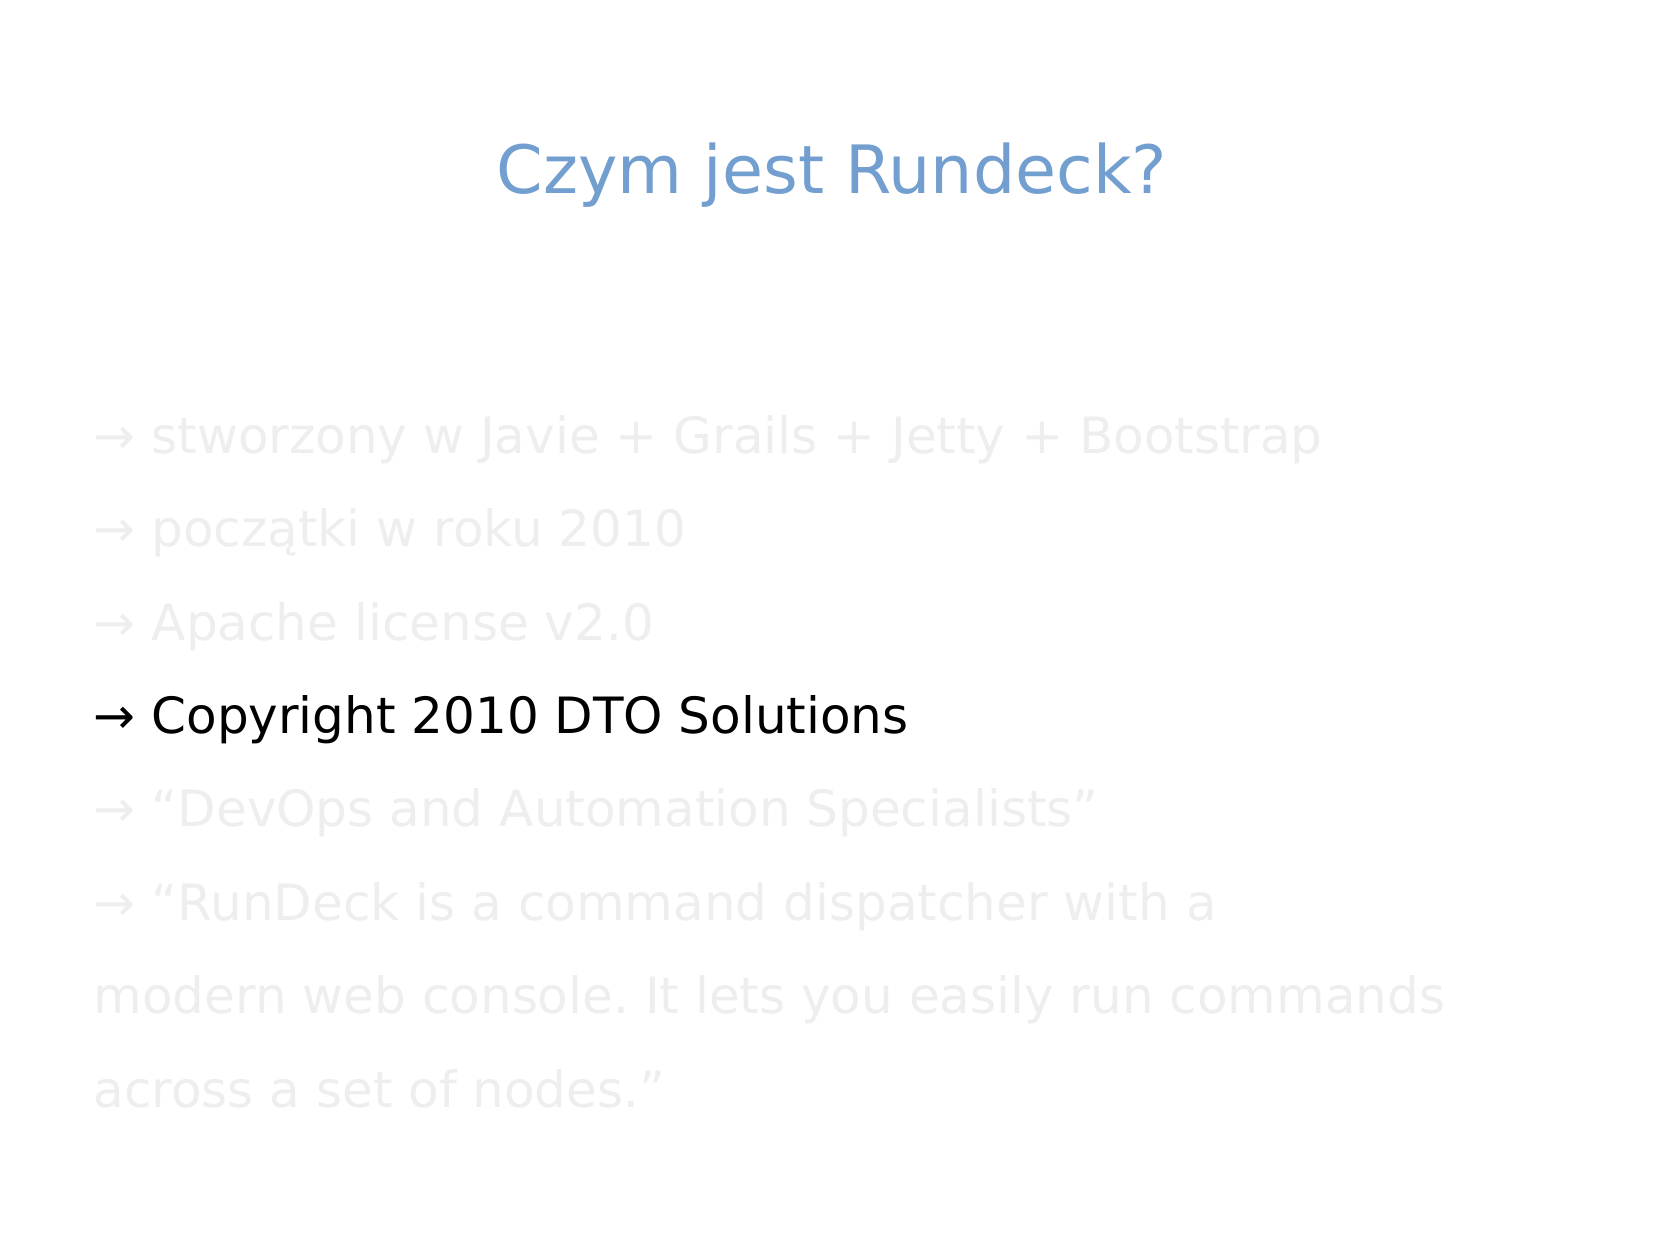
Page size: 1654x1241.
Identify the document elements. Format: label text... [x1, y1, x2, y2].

text_box Czym jest Rundeck? [482, 123, 1183, 217]
text_box → stworzony w Javie + Grails + Jetty + Bootstrap → początki w roku 2010 → Apache license v2.0 → Copyright 2010 DTO Solutions → “DevOps and Automation Specialists” → “RunDeck is a command dispatcher with a modern web console. It lets you easily run commands across a set of nodes.” [79, 399, 1575, 1127]
